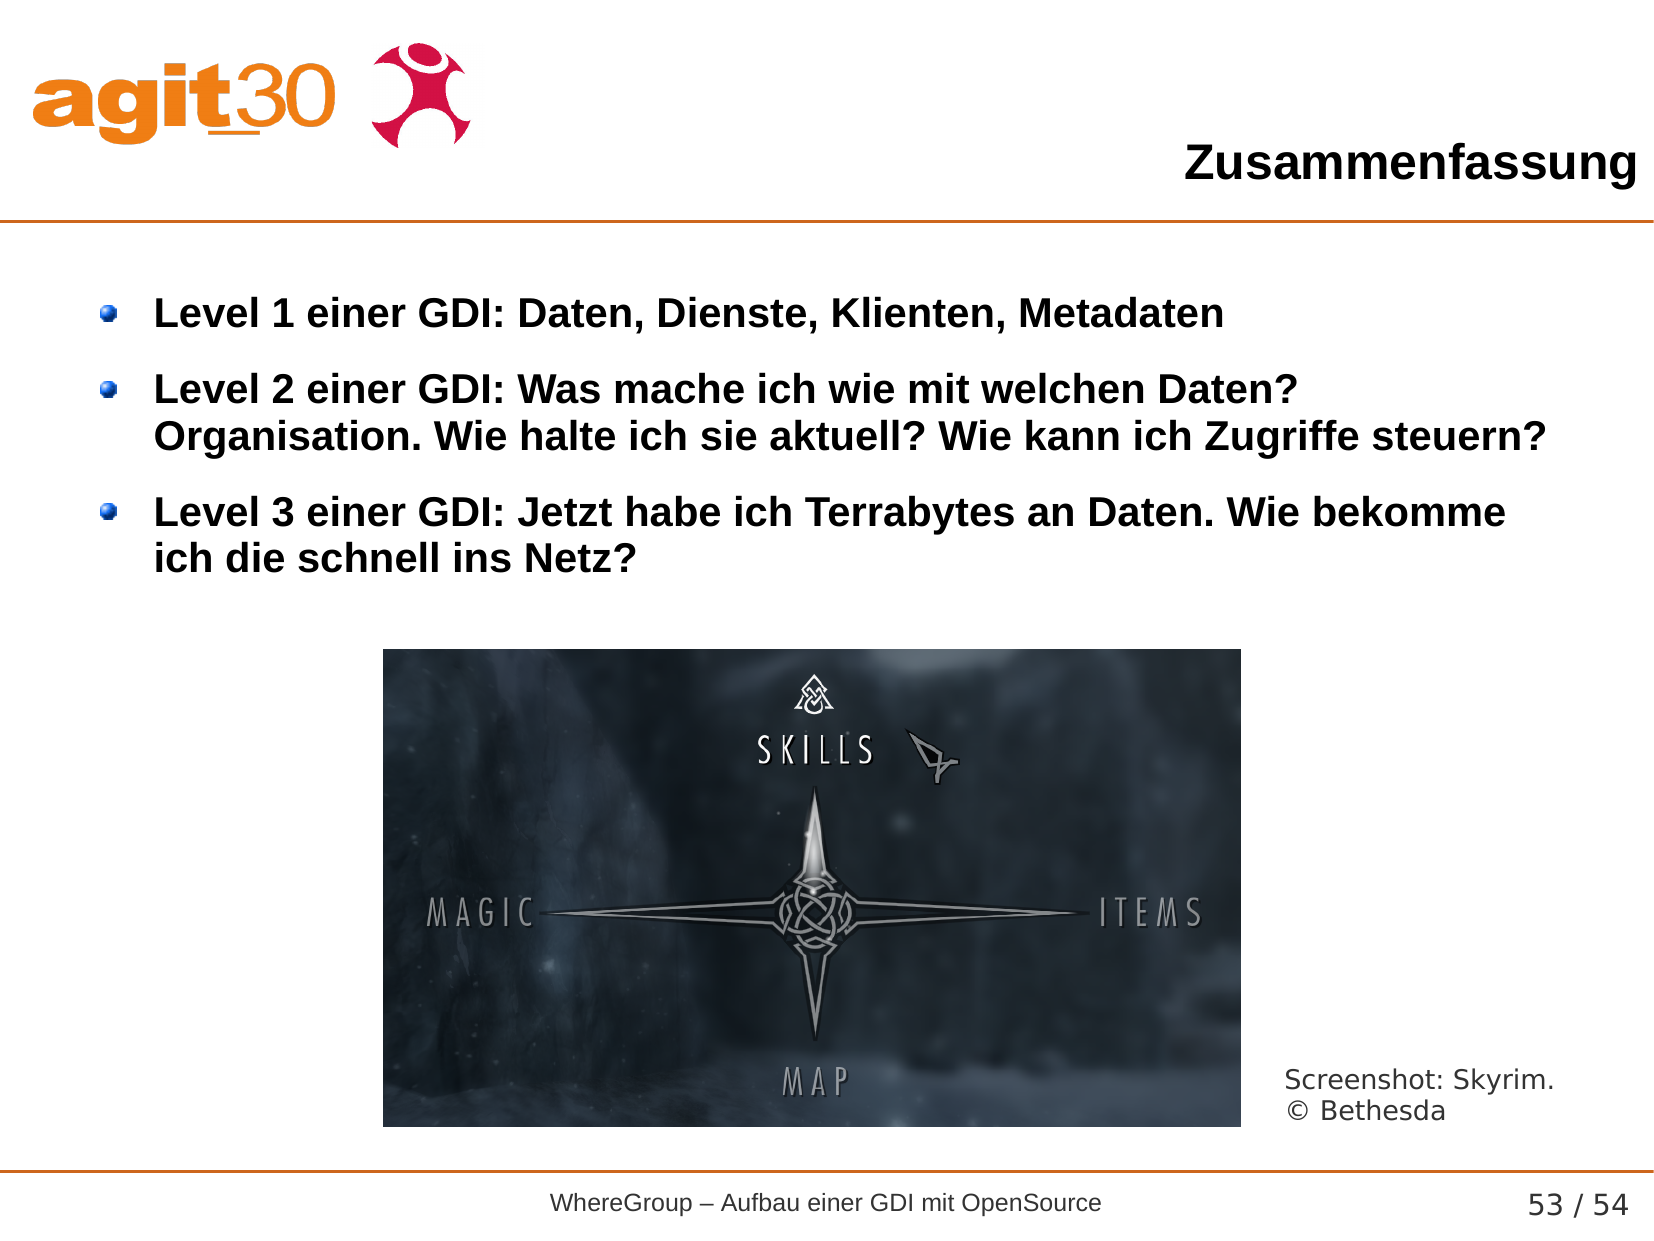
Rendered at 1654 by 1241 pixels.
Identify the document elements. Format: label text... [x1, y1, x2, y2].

picture [383, 649, 1241, 1127]
text_box Screenshot: Skyrim. © Bethesda [1269, 1057, 1571, 1135]
title Zusammenfassung [265, 118, 1654, 207]
picture [29, 58, 340, 148]
list Level 1 einer GDI: Daten, Dienste, Klienten, Metadaten Level 2 einer GDI: Was mache ich wie mit welchen Daten? Organisation. Wie halte ich sie aktuell? Wie kann ich Zugriffe steuern? Level 3 einer GDI: Jetzt habe ich Terrabytes an Daten. Wie bekomme ich die schnell ins Netz? [82, 290, 1571, 1109]
